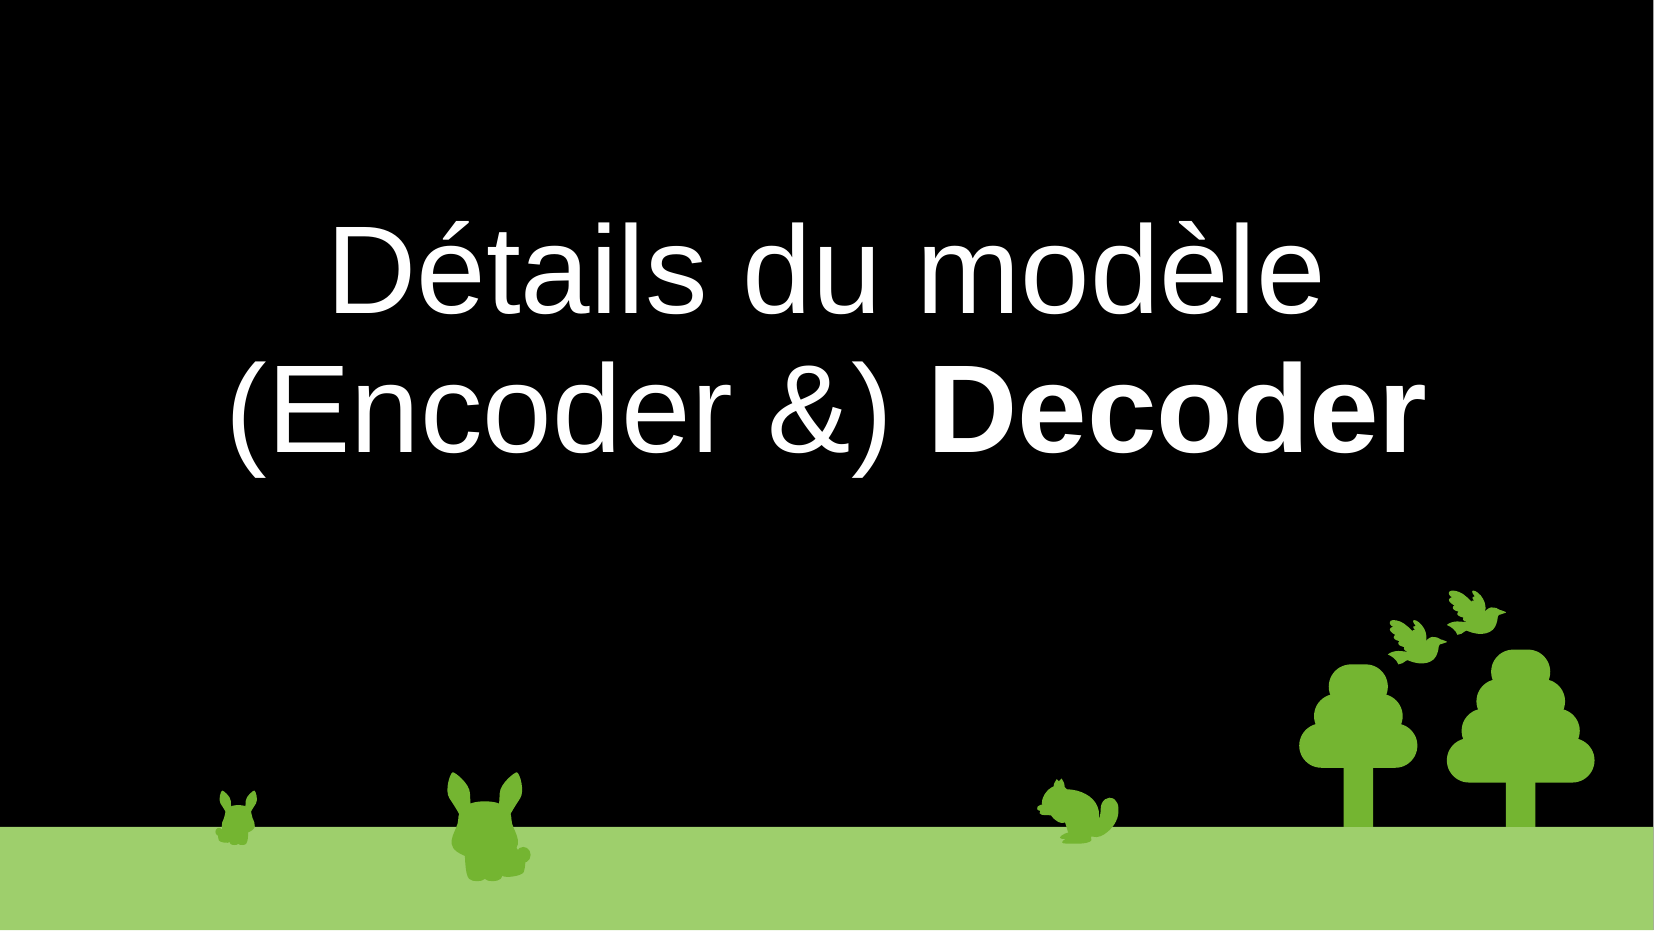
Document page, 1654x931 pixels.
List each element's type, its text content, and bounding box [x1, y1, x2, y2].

title Détails du modèle (Encoder &) Decoder [88, 199, 1565, 480]
